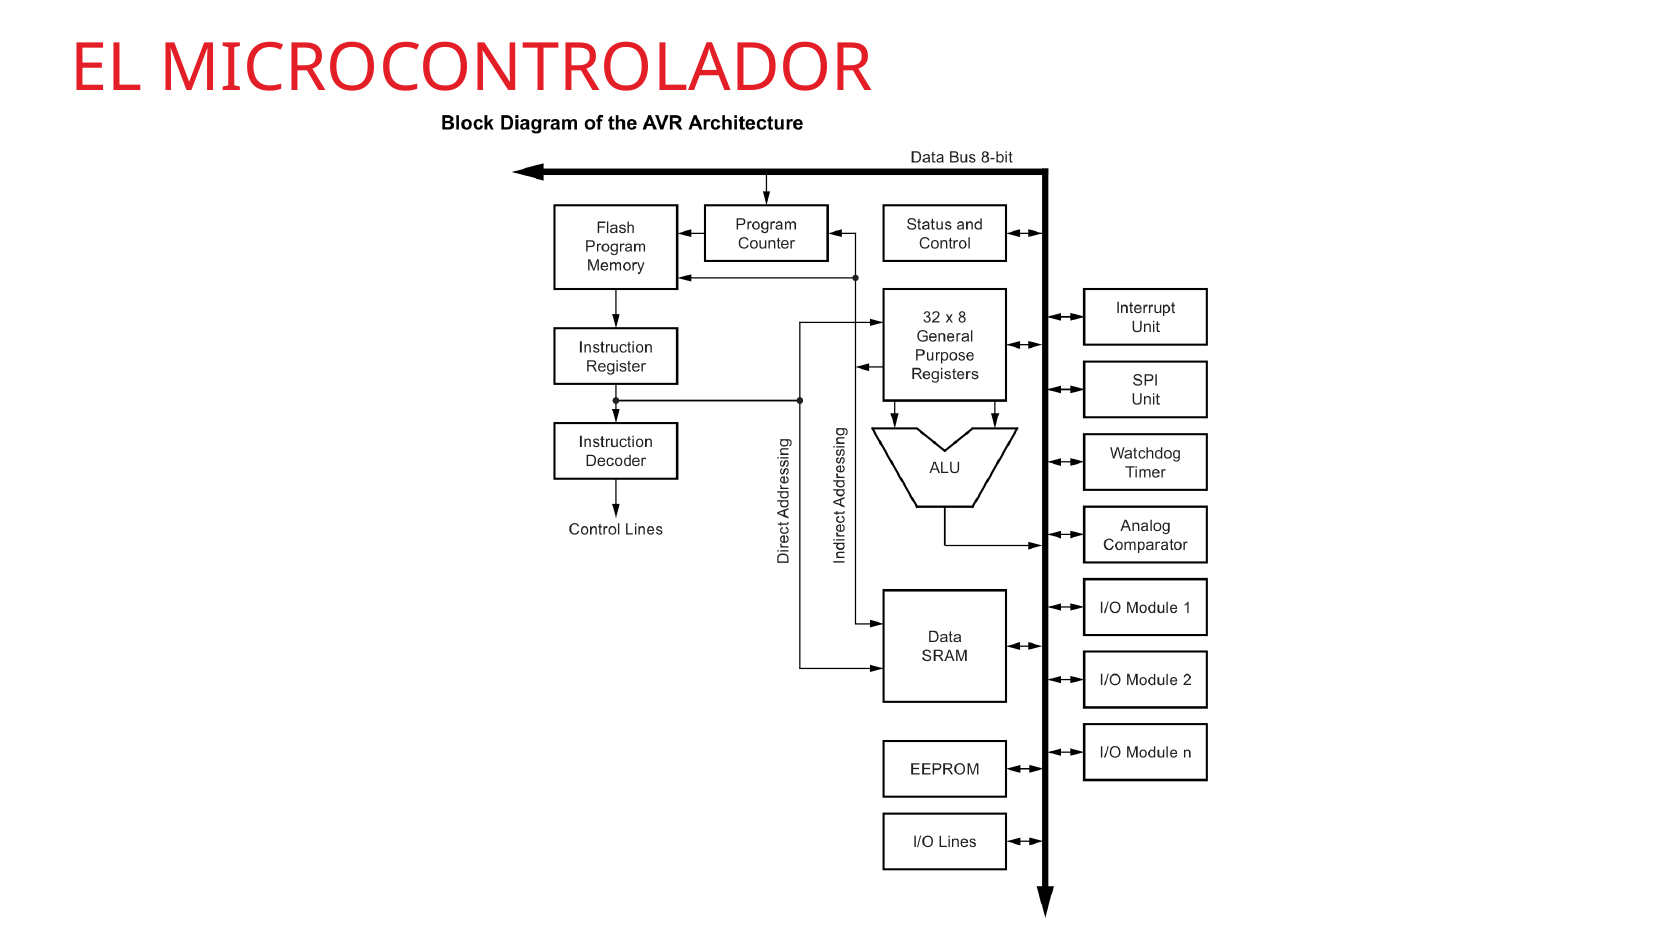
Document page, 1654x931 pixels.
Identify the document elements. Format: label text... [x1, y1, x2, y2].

picture [431, 118, 1223, 928]
title EL MICROCONTROLADOR [70, 11, 1347, 118]
